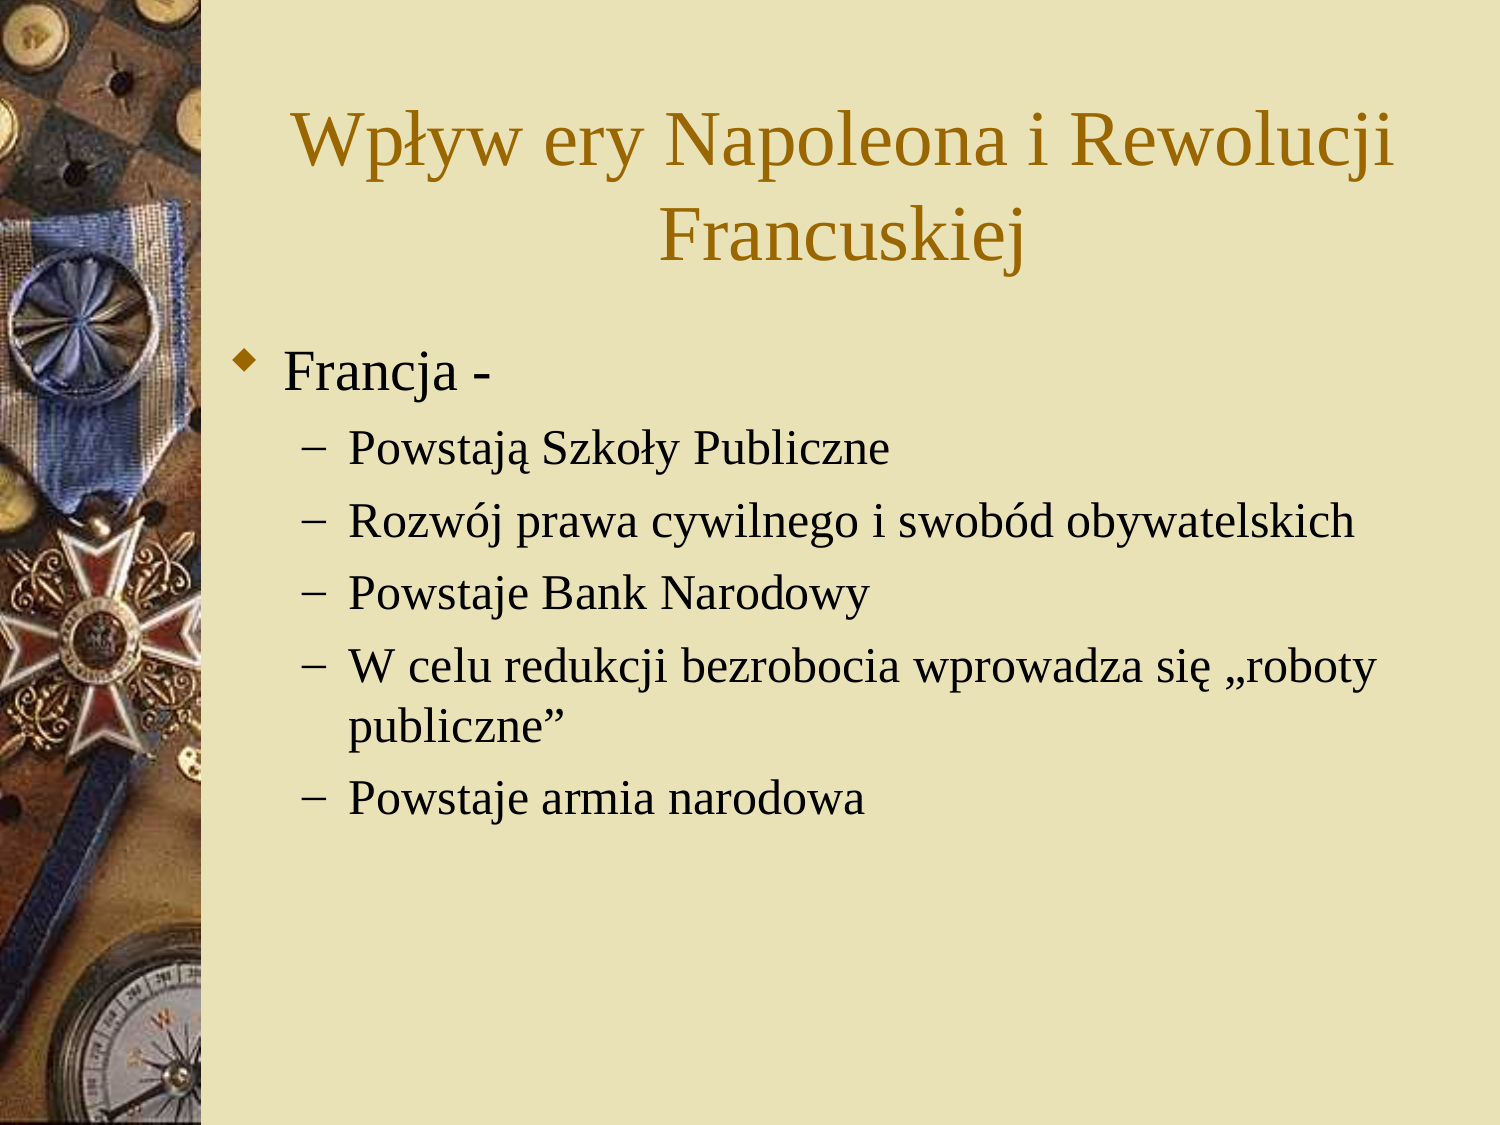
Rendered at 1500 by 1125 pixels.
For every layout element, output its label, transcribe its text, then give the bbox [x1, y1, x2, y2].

text_box Francja - Powstają Szkoły Publiczne Rozwój prawa cywilnego i swobód obywatelskich Powstaje Bank Narodowy W celu redukcji bezrobocia wprowadza się „roboty publiczne” Powstaje armia narodowa [212, 324, 1476, 1001]
picture [0, 0, 201, 1125]
text_box Wpływ ery Napoleona i Rewolucji Francuskiej [224, 87, 1463, 276]
